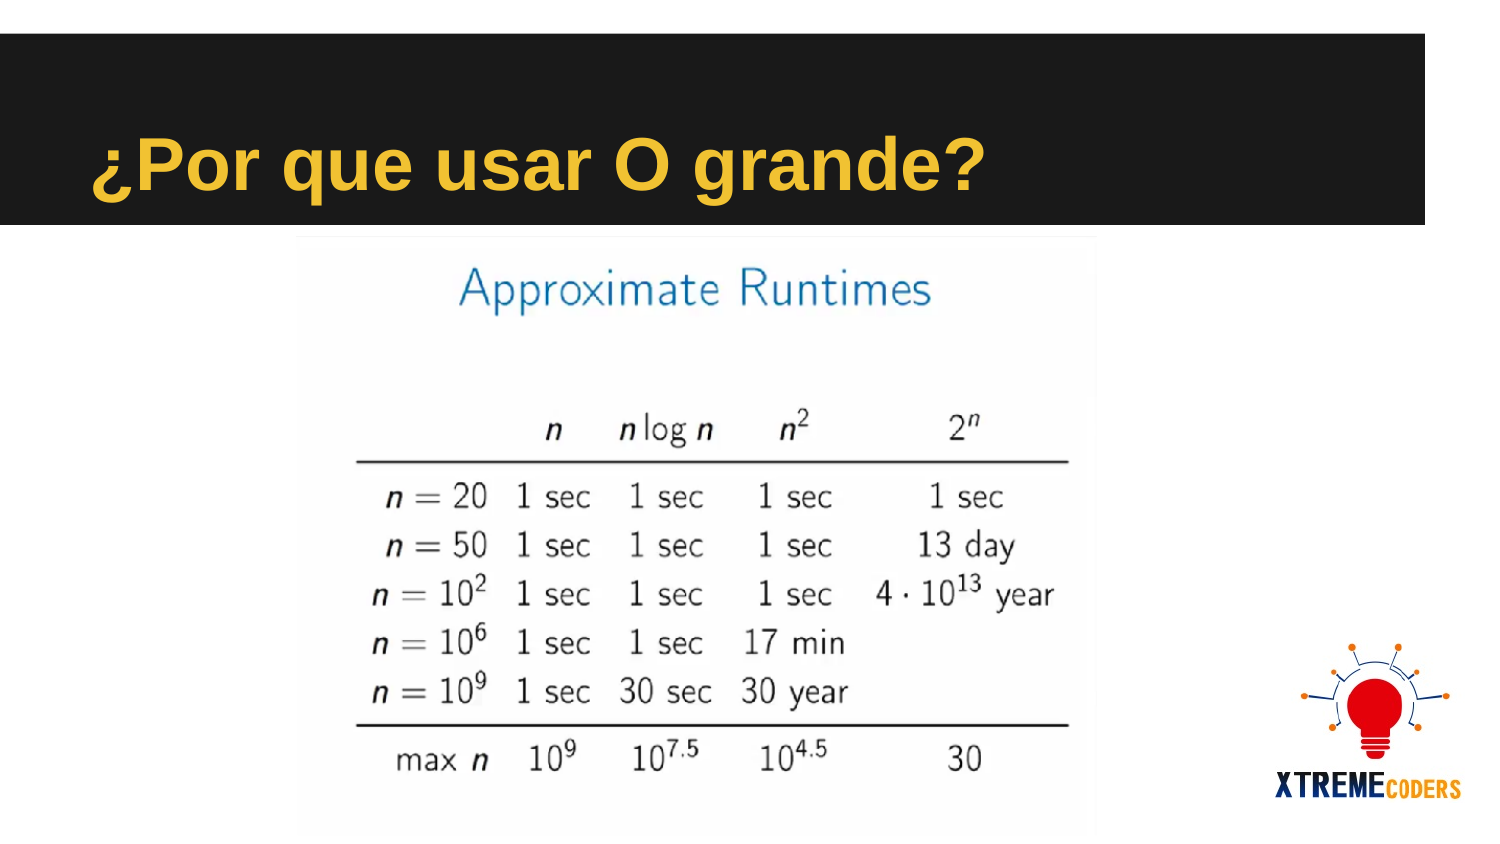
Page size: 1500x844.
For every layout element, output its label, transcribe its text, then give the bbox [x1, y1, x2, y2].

text_box ¿Por que usar O grande? [74, 33, 1425, 221]
picture [296, 236, 1097, 837]
picture [1275, 640, 1465, 804]
